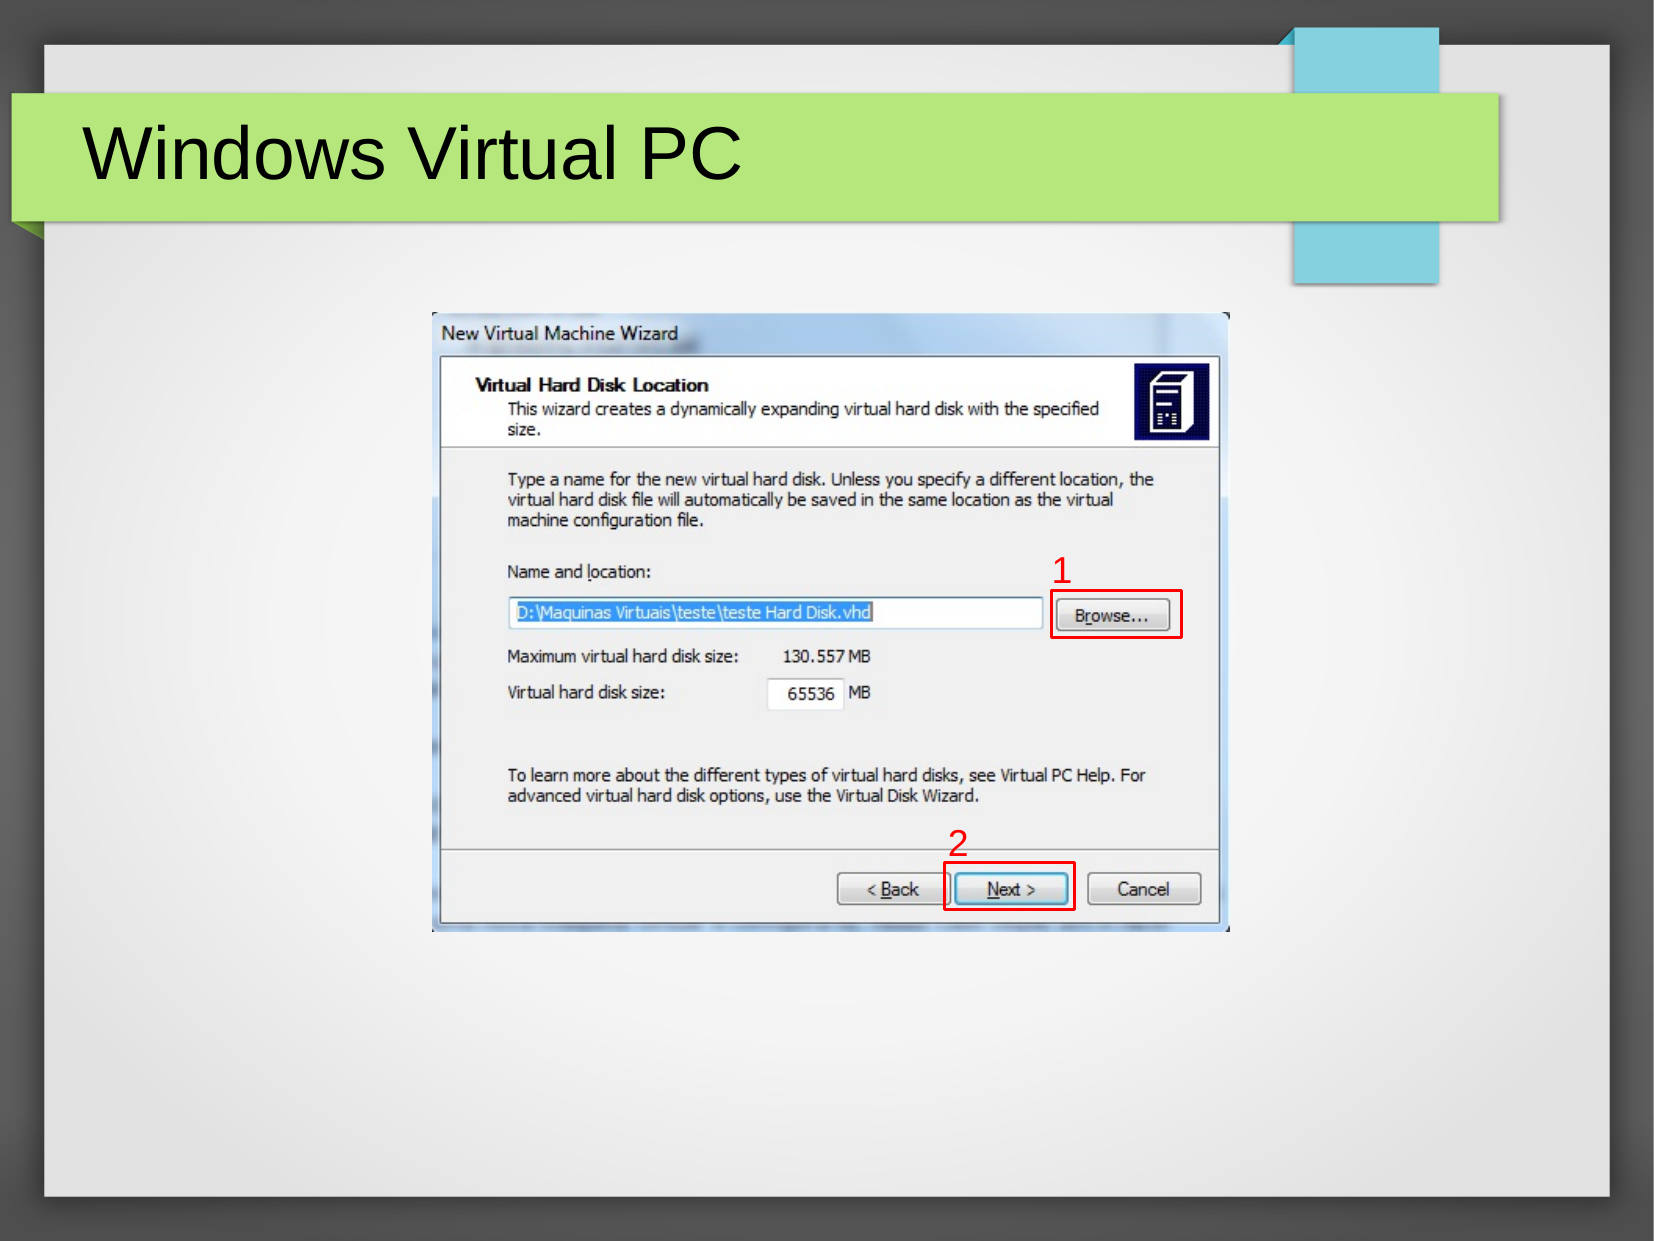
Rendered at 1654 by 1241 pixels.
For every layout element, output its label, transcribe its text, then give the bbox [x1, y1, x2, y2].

picture [0, 0, 1654, 1241]
title Windows Virtual PC [82, 94, 1264, 213]
text_box 2 [933, 814, 984, 872]
text_box 1 [1036, 541, 1088, 599]
